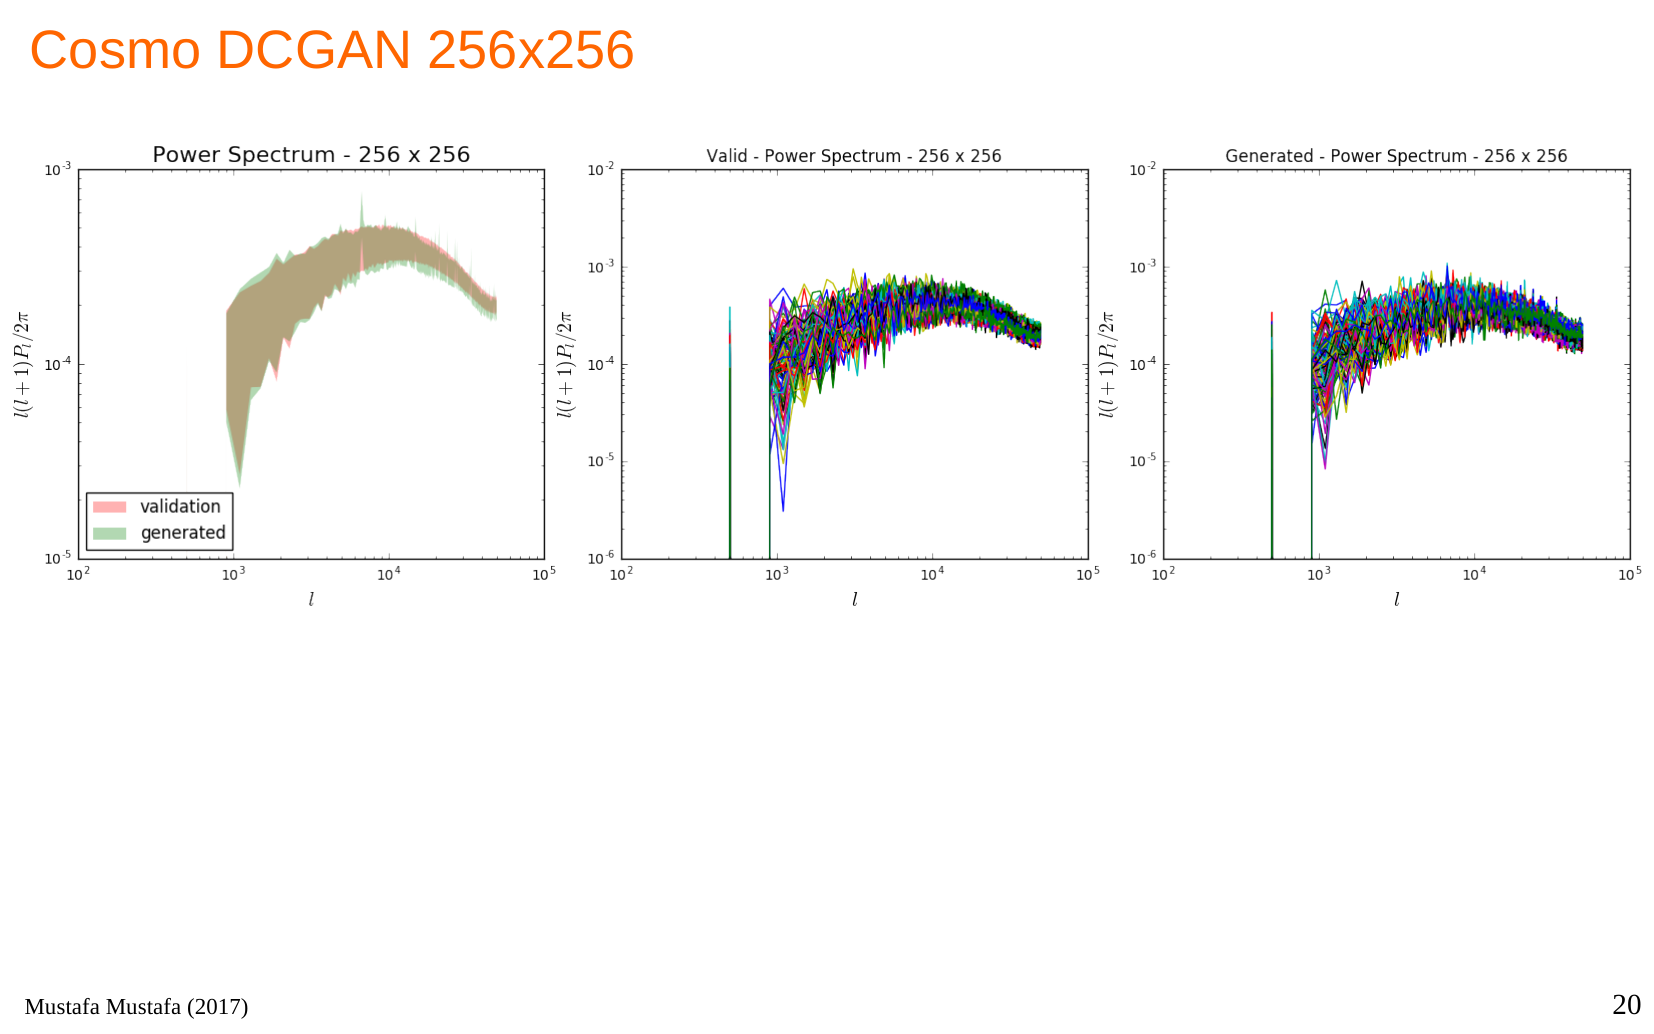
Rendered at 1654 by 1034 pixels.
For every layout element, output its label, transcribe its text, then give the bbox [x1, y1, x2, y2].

picture [3, 119, 1654, 621]
title Cosmo DCGAN 256x256 [29, 17, 1621, 82]
